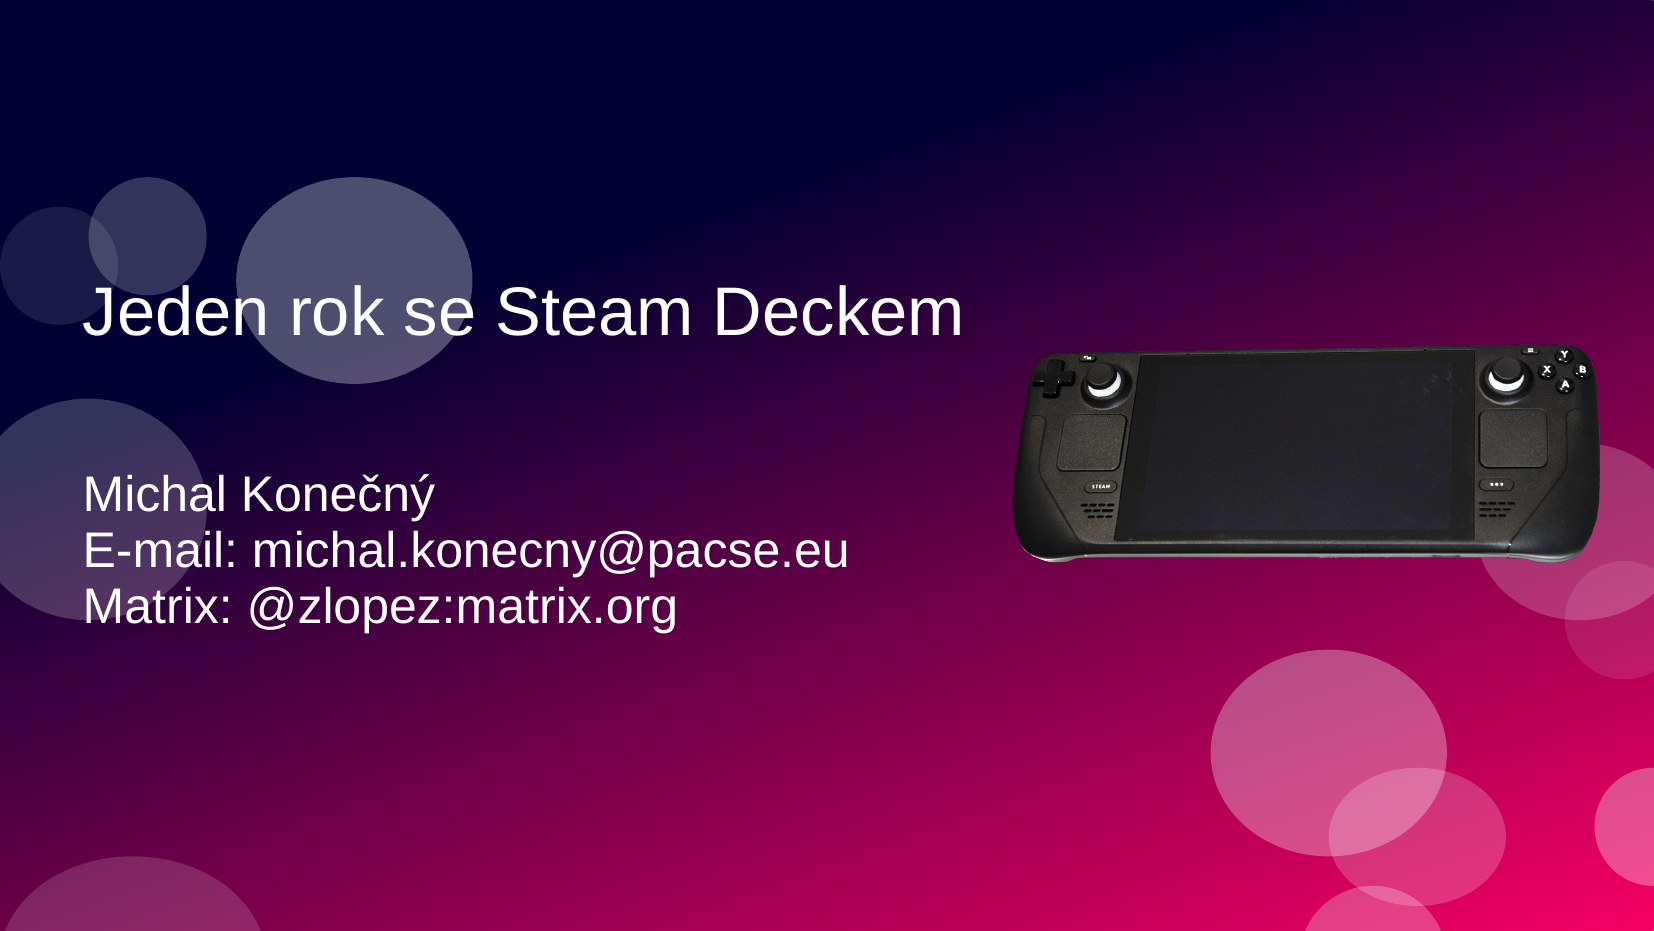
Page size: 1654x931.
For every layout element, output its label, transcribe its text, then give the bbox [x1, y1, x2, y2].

picture [1012, 344, 1601, 563]
subtitle Michal Konečný E-mail: michal.konecny@pacse.eu Matrix: @zlopez:matrix.org [82, 425, 901, 676]
title Jeden rok se Steam Deckem [82, 234, 1571, 390]
